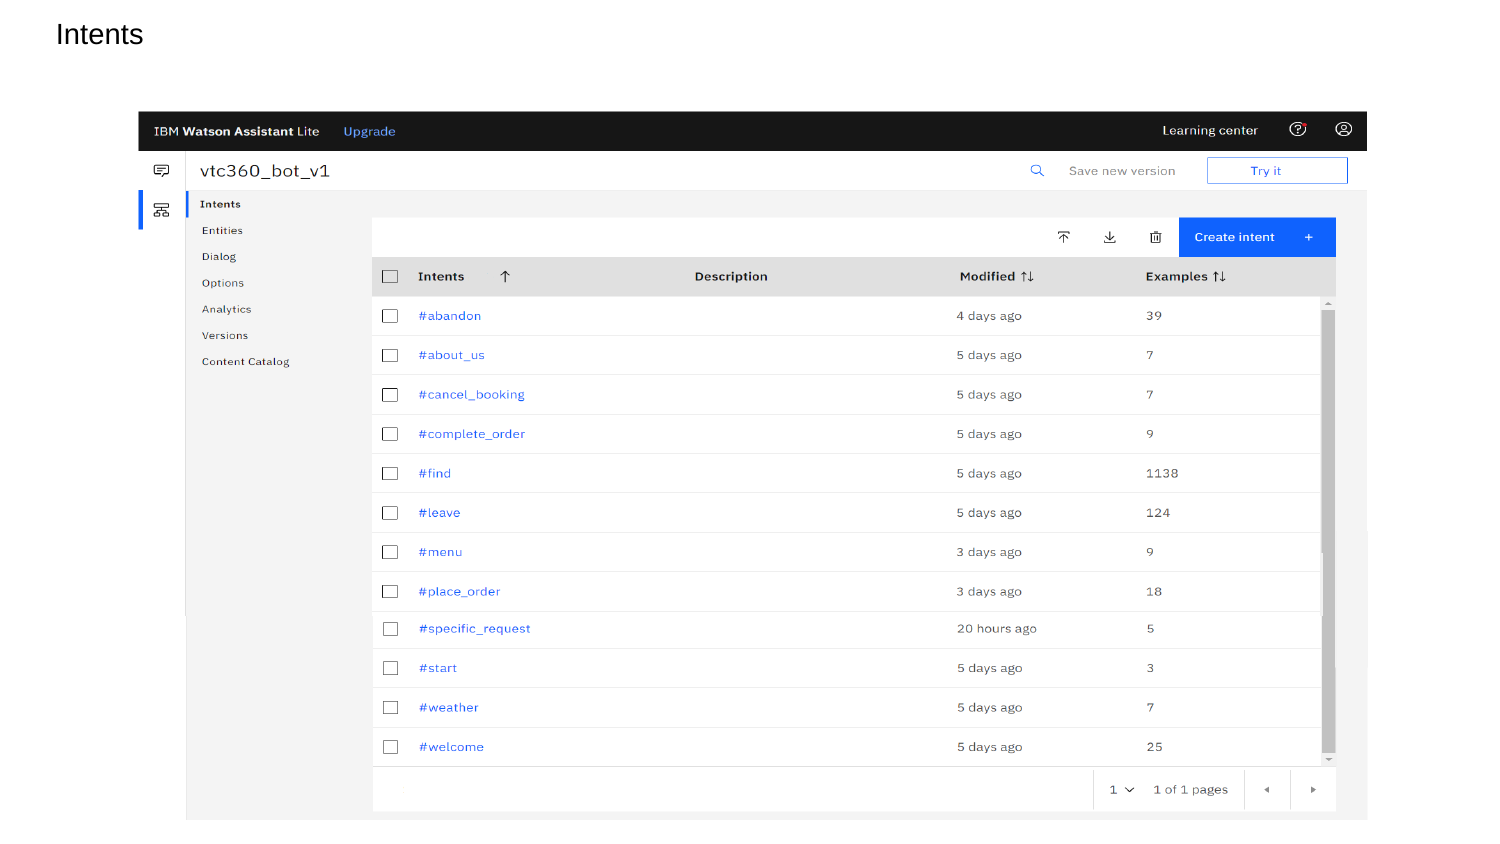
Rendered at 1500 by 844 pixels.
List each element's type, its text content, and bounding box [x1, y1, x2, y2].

title Intents [40, 0, 1439, 105]
picture [135, 104, 1373, 831]
